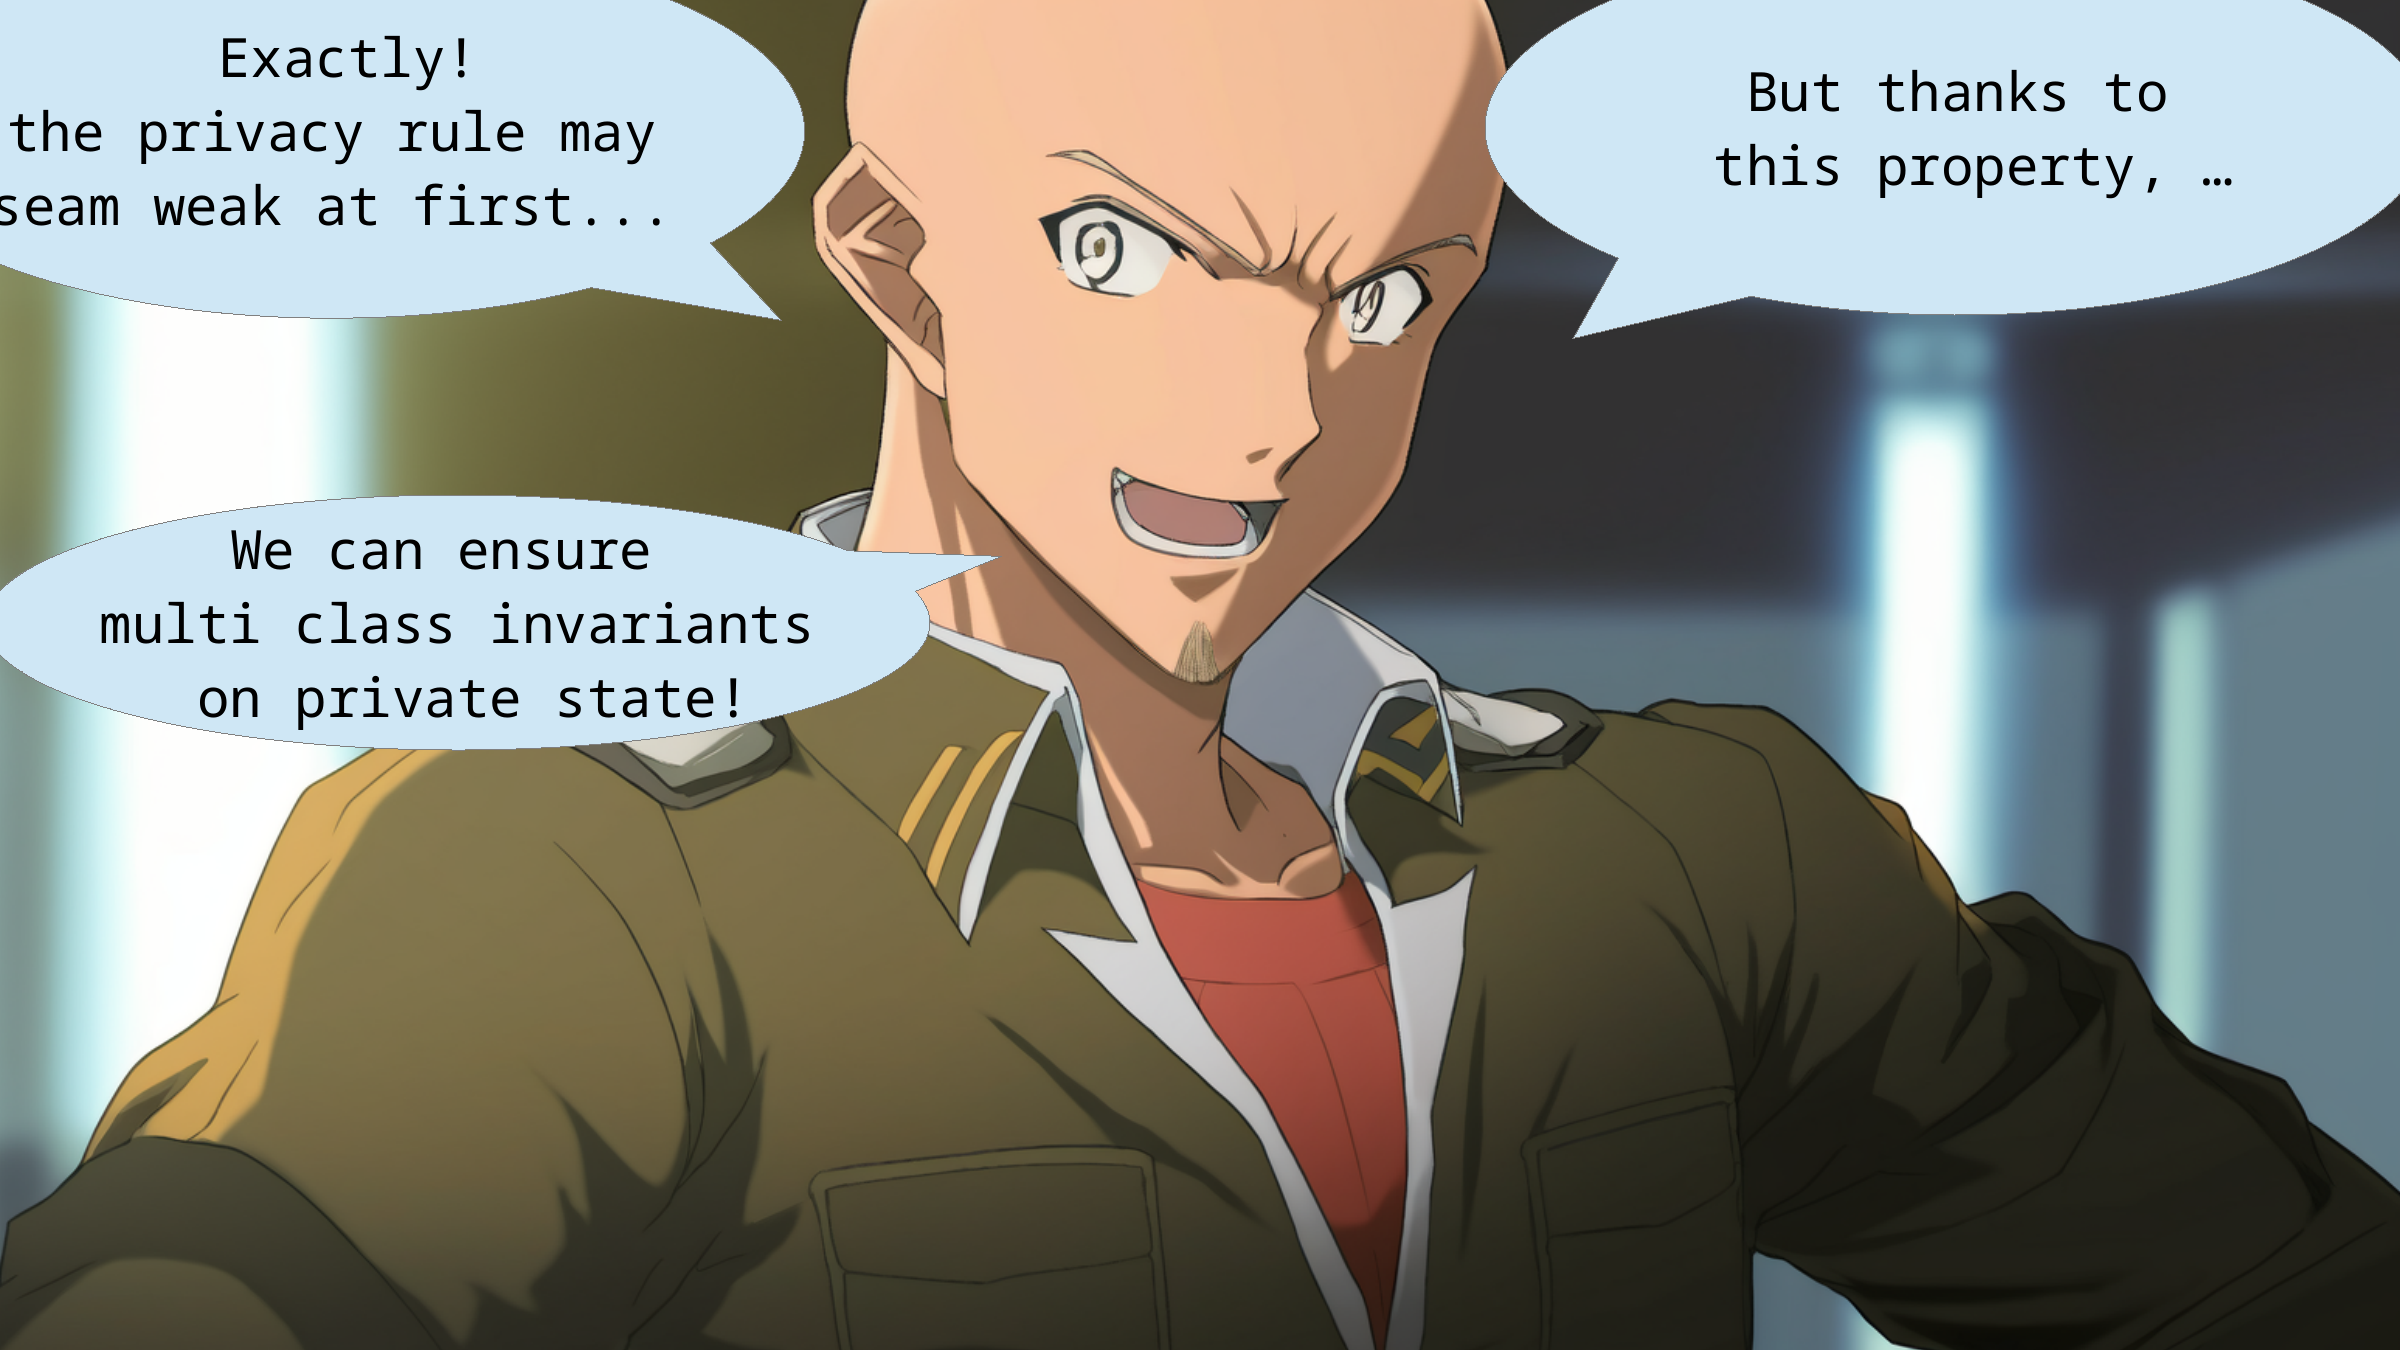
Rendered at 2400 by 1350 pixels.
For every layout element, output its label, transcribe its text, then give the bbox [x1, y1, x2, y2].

picture [2307, 0, 2400, 60]
picture [0, 0, 2400, 1350]
text_box Exactly! the privacy rule may seam weak at first... [0, 0, 805, 321]
text_box But thanks to this property, … [1485, 0, 2400, 339]
text_box We can ensure multi class invariants on private state! [0, 495, 1002, 751]
